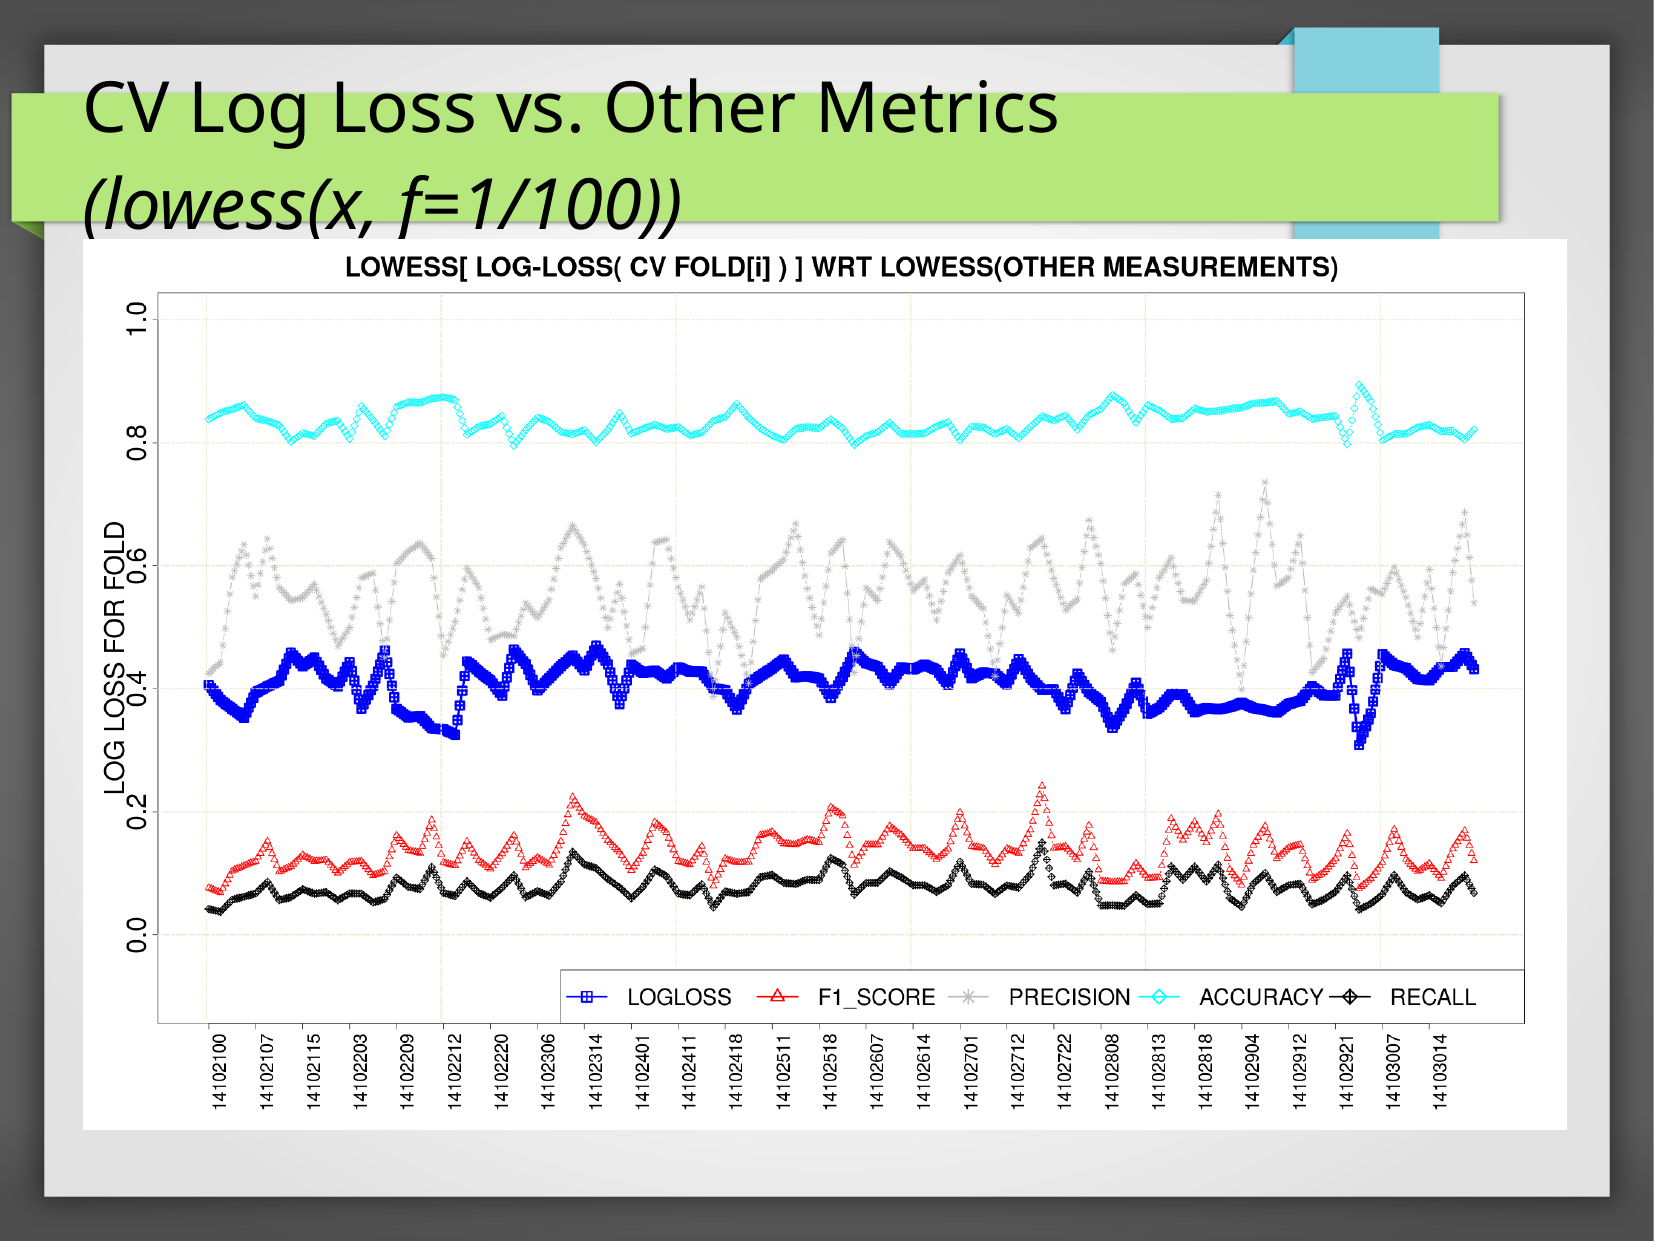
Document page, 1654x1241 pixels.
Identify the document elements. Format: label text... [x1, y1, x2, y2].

picture [0, 0, 1654, 1241]
title CV Log Loss vs. Other Metrics (lowess(x, f=1/100)) [82, 60, 1546, 247]
